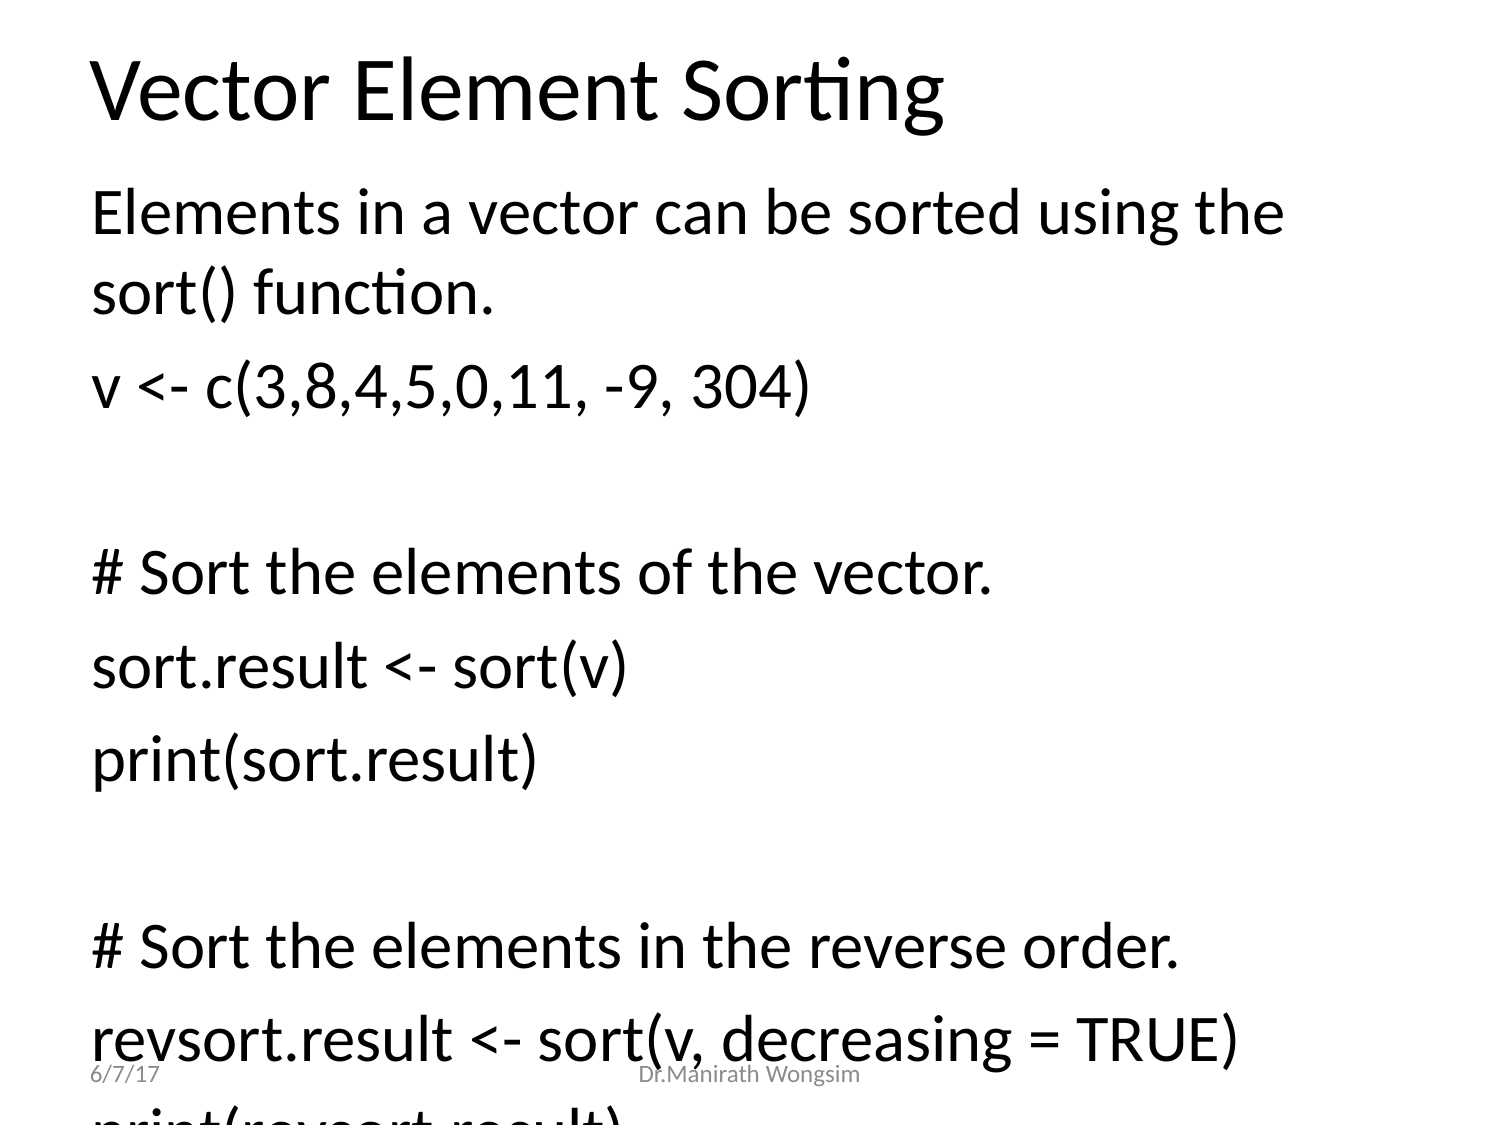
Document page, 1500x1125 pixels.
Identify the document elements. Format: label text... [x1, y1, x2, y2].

text_box 6/7/17 [74, 1042, 425, 1103]
text_box Vector Element Sorting [75, 45, 1425, 233]
text_box Dr.Manirath Wongsim [512, 1042, 988, 1103]
text_box Elements in a vector can be sorted using the sort() function. v <- c(3,8,4,5,0,11, -9, 304) # Sort the elements of the vector. sort.result <- sort(v) print(sort.result) # Sort the elements in the reverse order. revsort.result <- sort(v, decreasing = TRUE) print(revsort.result) # Sorting character vectors. v <- c("Red","Blue","yellow","violet") sort.result <- sort(v) print(sort.result) # Sorting character vectors in reverse order. revsort.result <- sort(v, decreasing = TRUE) print(revsort.result) When we execute the above code, it produces the following result − [1] -9 0 3 4 5 8 11 304 [1] 304 11 8 5 4 3 0 -9 [1] "Blue" "Red" "violet" "yellow" [1] "yellow" "violet" "Red" "Blue" [76, 160, 1425, 1106]
